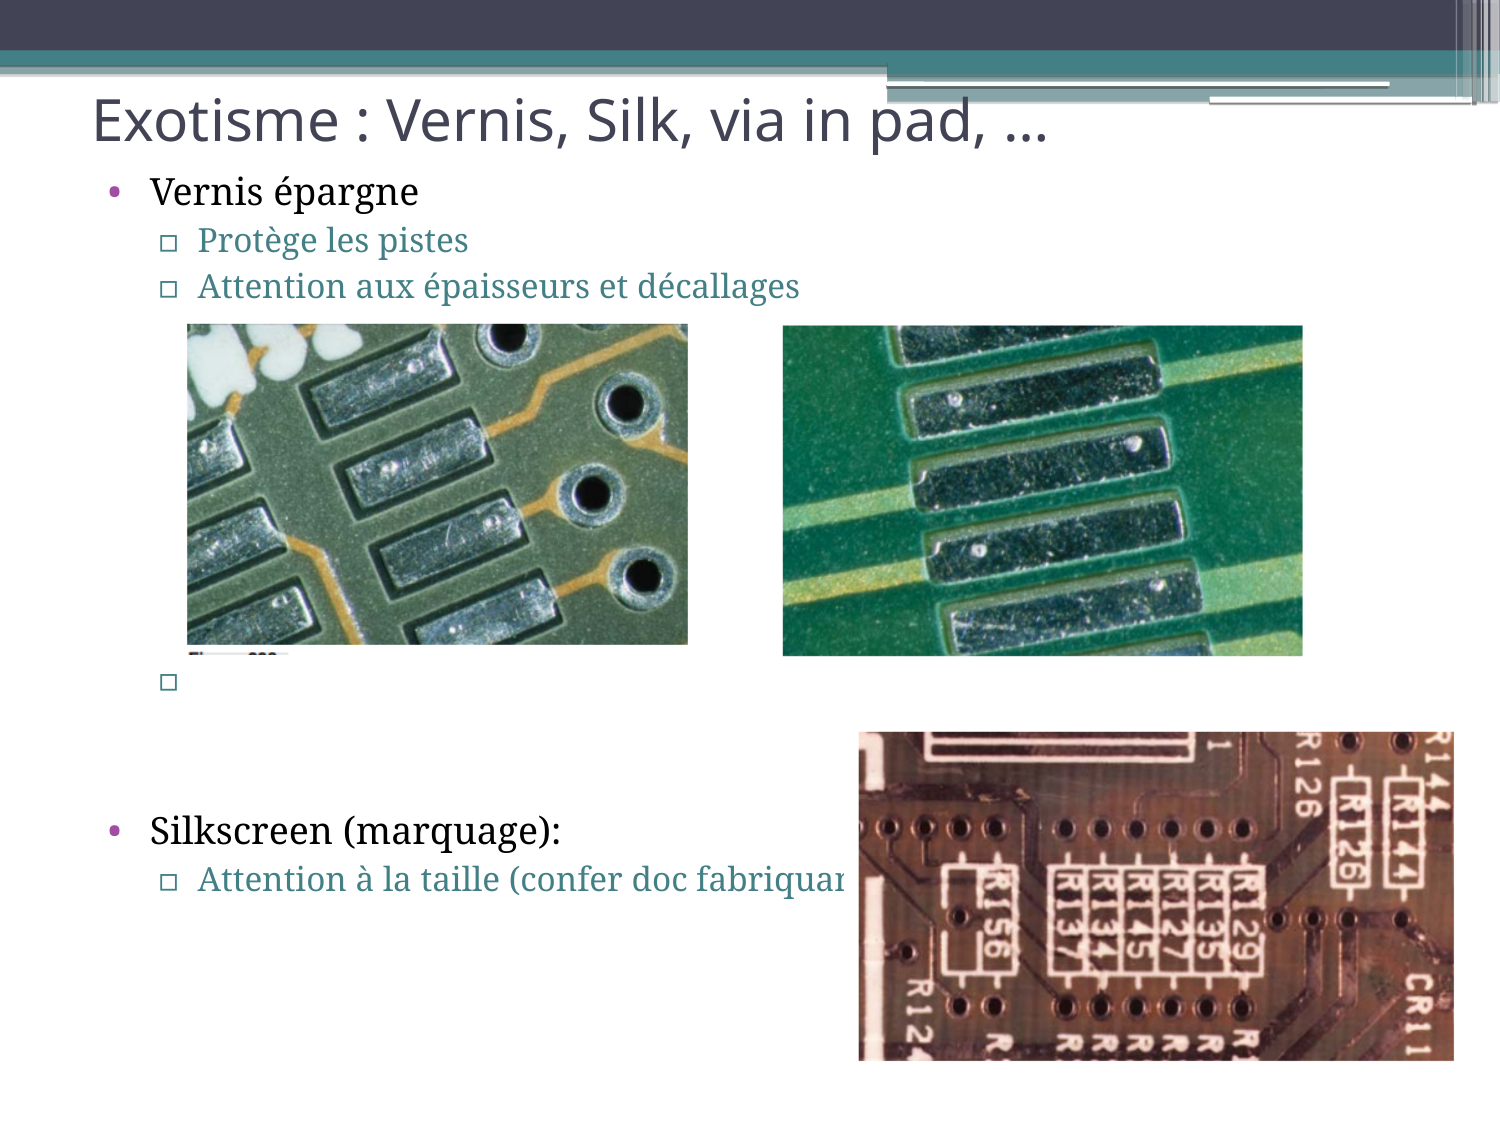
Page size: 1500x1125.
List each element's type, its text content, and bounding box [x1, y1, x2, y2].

picture [171, 314, 703, 656]
picture [761, 314, 1317, 664]
list Vernis épargne Protège les pistes Attention aux épaisseurs et décallages Silkscreen (marquage): Attention à la taille (confer doc fabriquant) [75, 160, 1425, 1079]
title Exotisme : Vernis, Silk, via in pad, … [76, 30, 1427, 206]
picture [844, 727, 1459, 1071]
